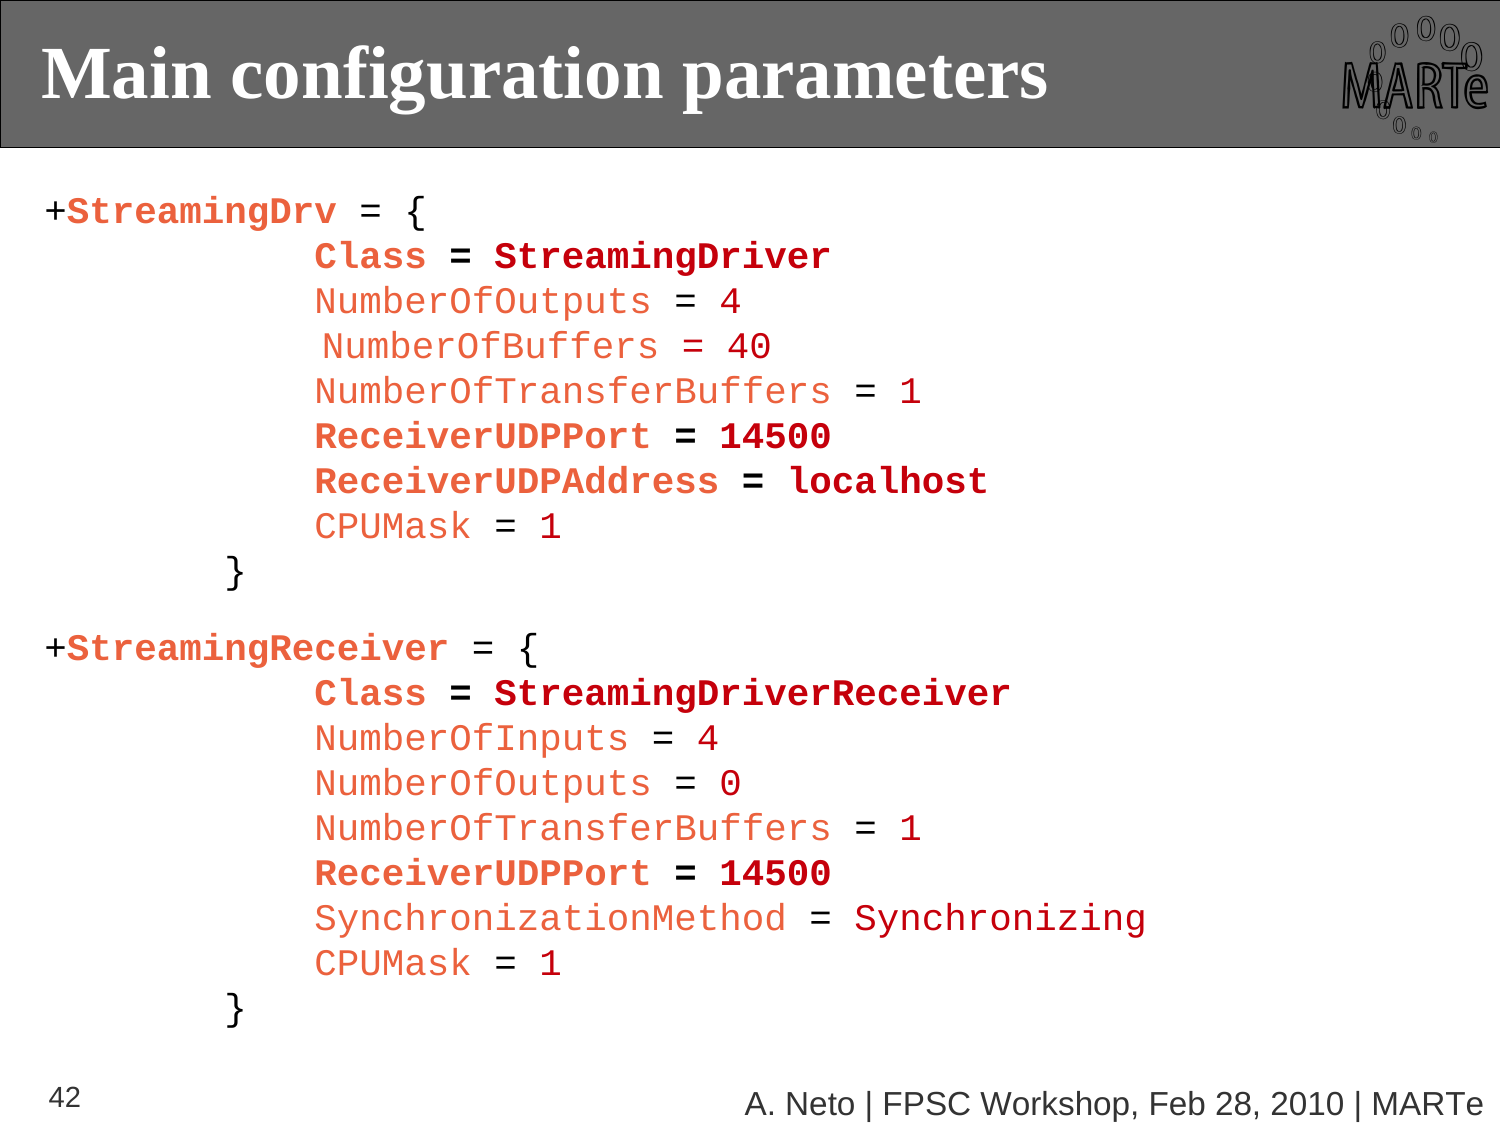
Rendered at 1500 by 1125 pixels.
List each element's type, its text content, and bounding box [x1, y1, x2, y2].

title Main configuration parameters [41, 7, 1329, 141]
text_box +StreamingDrv = { Class = StreamingDriver NumberOfOutputs = 4 NumberOfBuffers = 40 NumberOfTransferBuffers = 1 ReceiverUDPPort = 14500 ReceiverUDPAddress = localhost CPUMask = 1 } [29, 178, 1447, 599]
text_box +StreamingReceiver = { Class = StreamingDriverReceiver NumberOfInputs = 4 NumberOfOutputs = 0 NumberOfTransferBuffers = 1 ReceiverUDPPort = 14500 SynchronizationMethod = Synchronizing CPUMask = 1 } [29, 615, 1447, 1036]
picture [1340, 0, 1489, 148]
